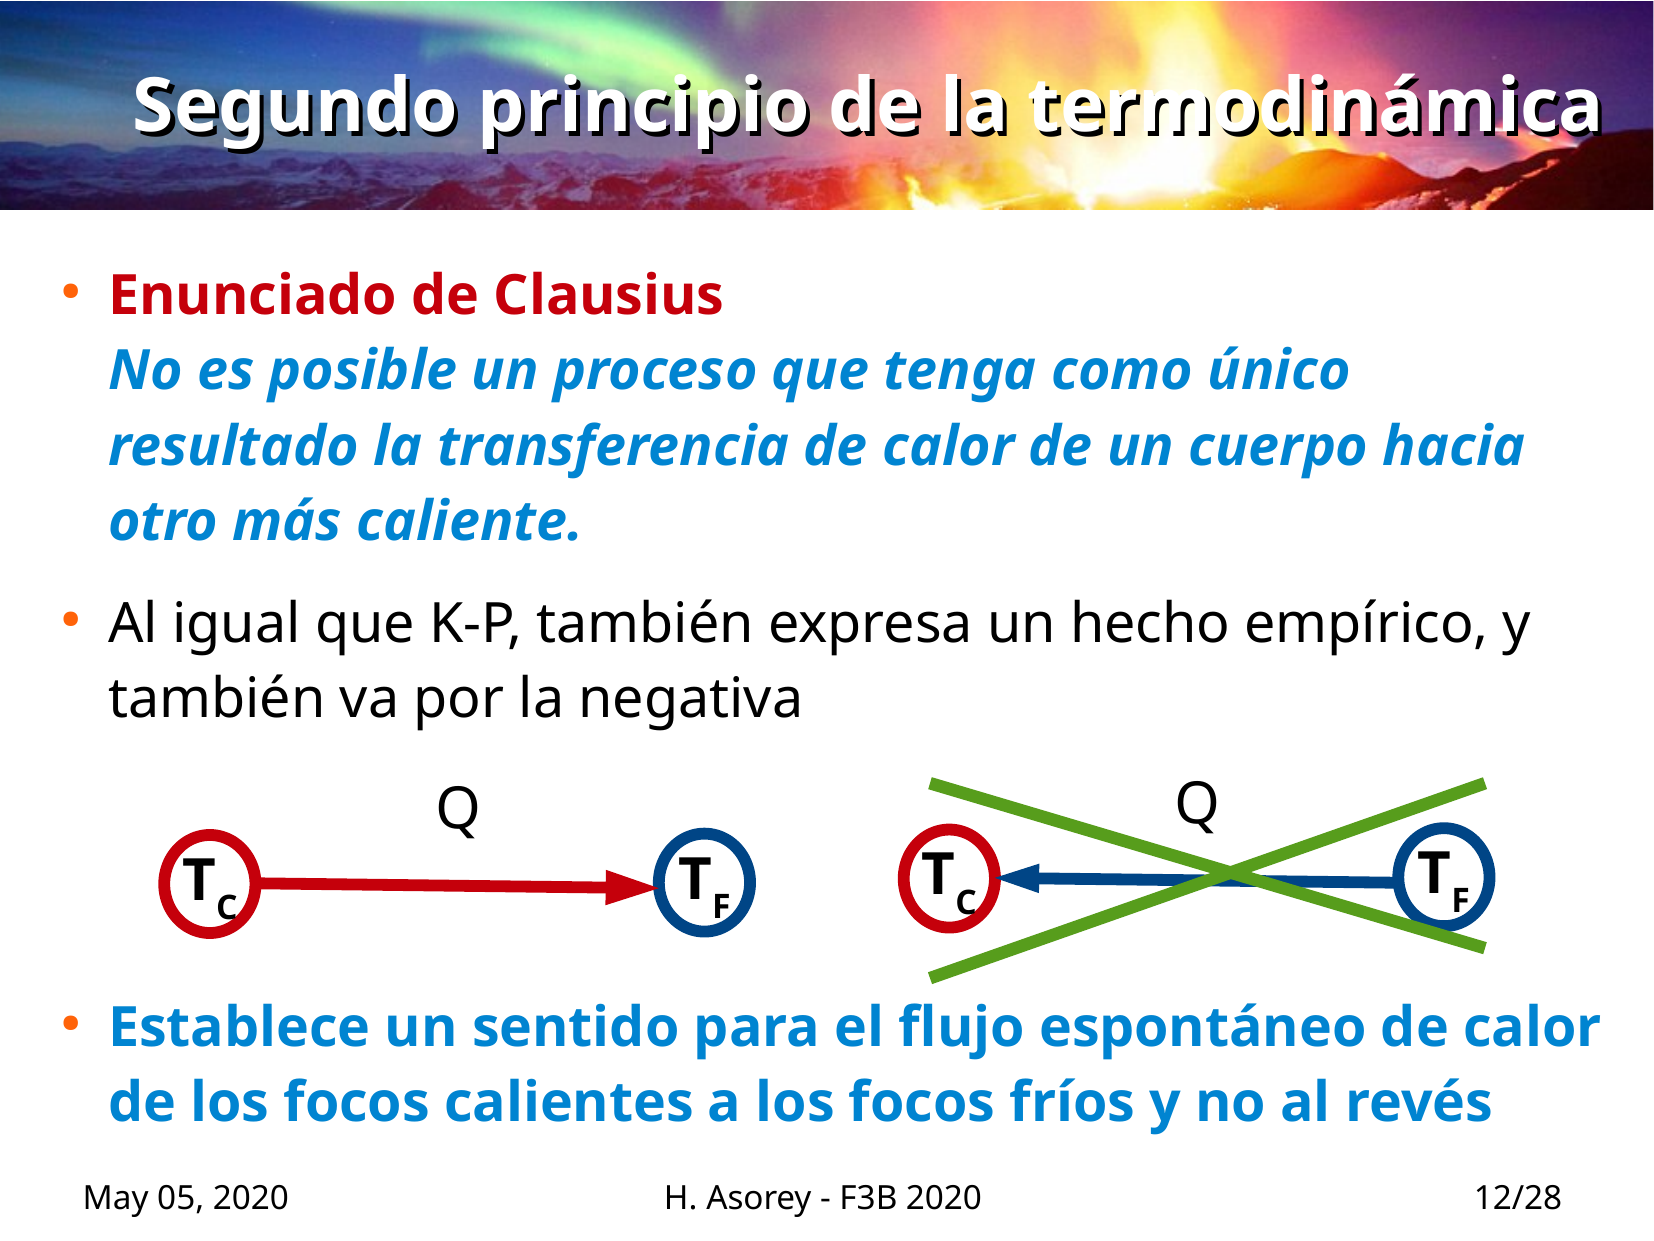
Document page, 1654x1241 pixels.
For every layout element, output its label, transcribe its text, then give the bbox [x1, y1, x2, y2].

text_box TF [1398, 828, 1490, 927]
list Enunciado de Clausius No es posible un proceso que tenga como único resultado la transferencia de calor de un cuerpo hacia otro más caliente. Al igual que K-P, también expresa un hecho empírico, y también va por la negativa Establece un sentido para el flujo espontáneo de calor de los focos calientes a los focos fríos y no al revés [45, 255, 1606, 1156]
text_box TC [903, 829, 995, 928]
text_box TC [164, 834, 256, 934]
text_box TF [658, 833, 751, 932]
picture [0, 1, 1654, 210]
title Segundo principio de la termodinámica [45, 15, 1606, 191]
